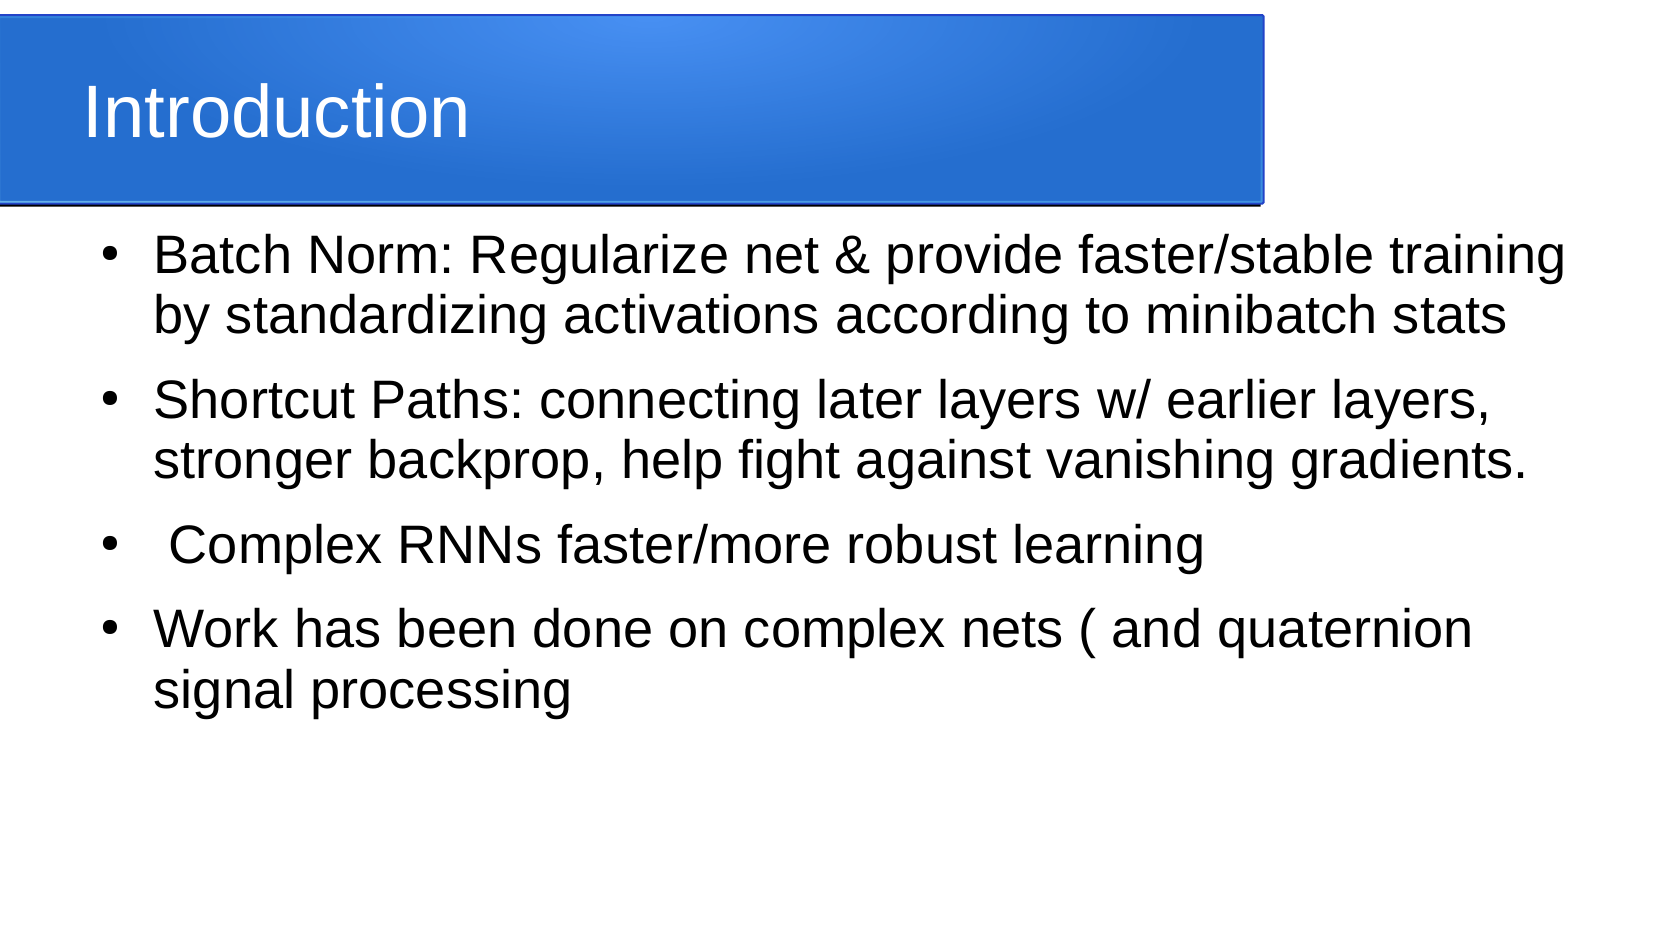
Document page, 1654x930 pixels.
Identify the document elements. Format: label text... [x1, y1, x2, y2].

list Batch Norm: Regularize net & provide faster/stable training by standardizing activations according to minibatch stats Shortcut Paths: connecting later layers w/ earlier layers, stronger backprop, help fight against vanishing gradients. Complex RNNs faster/more robust learning Work has been done on complex nets ( and quaternion signal processing [82, 224, 1571, 764]
title Introduction [82, 35, 1234, 189]
